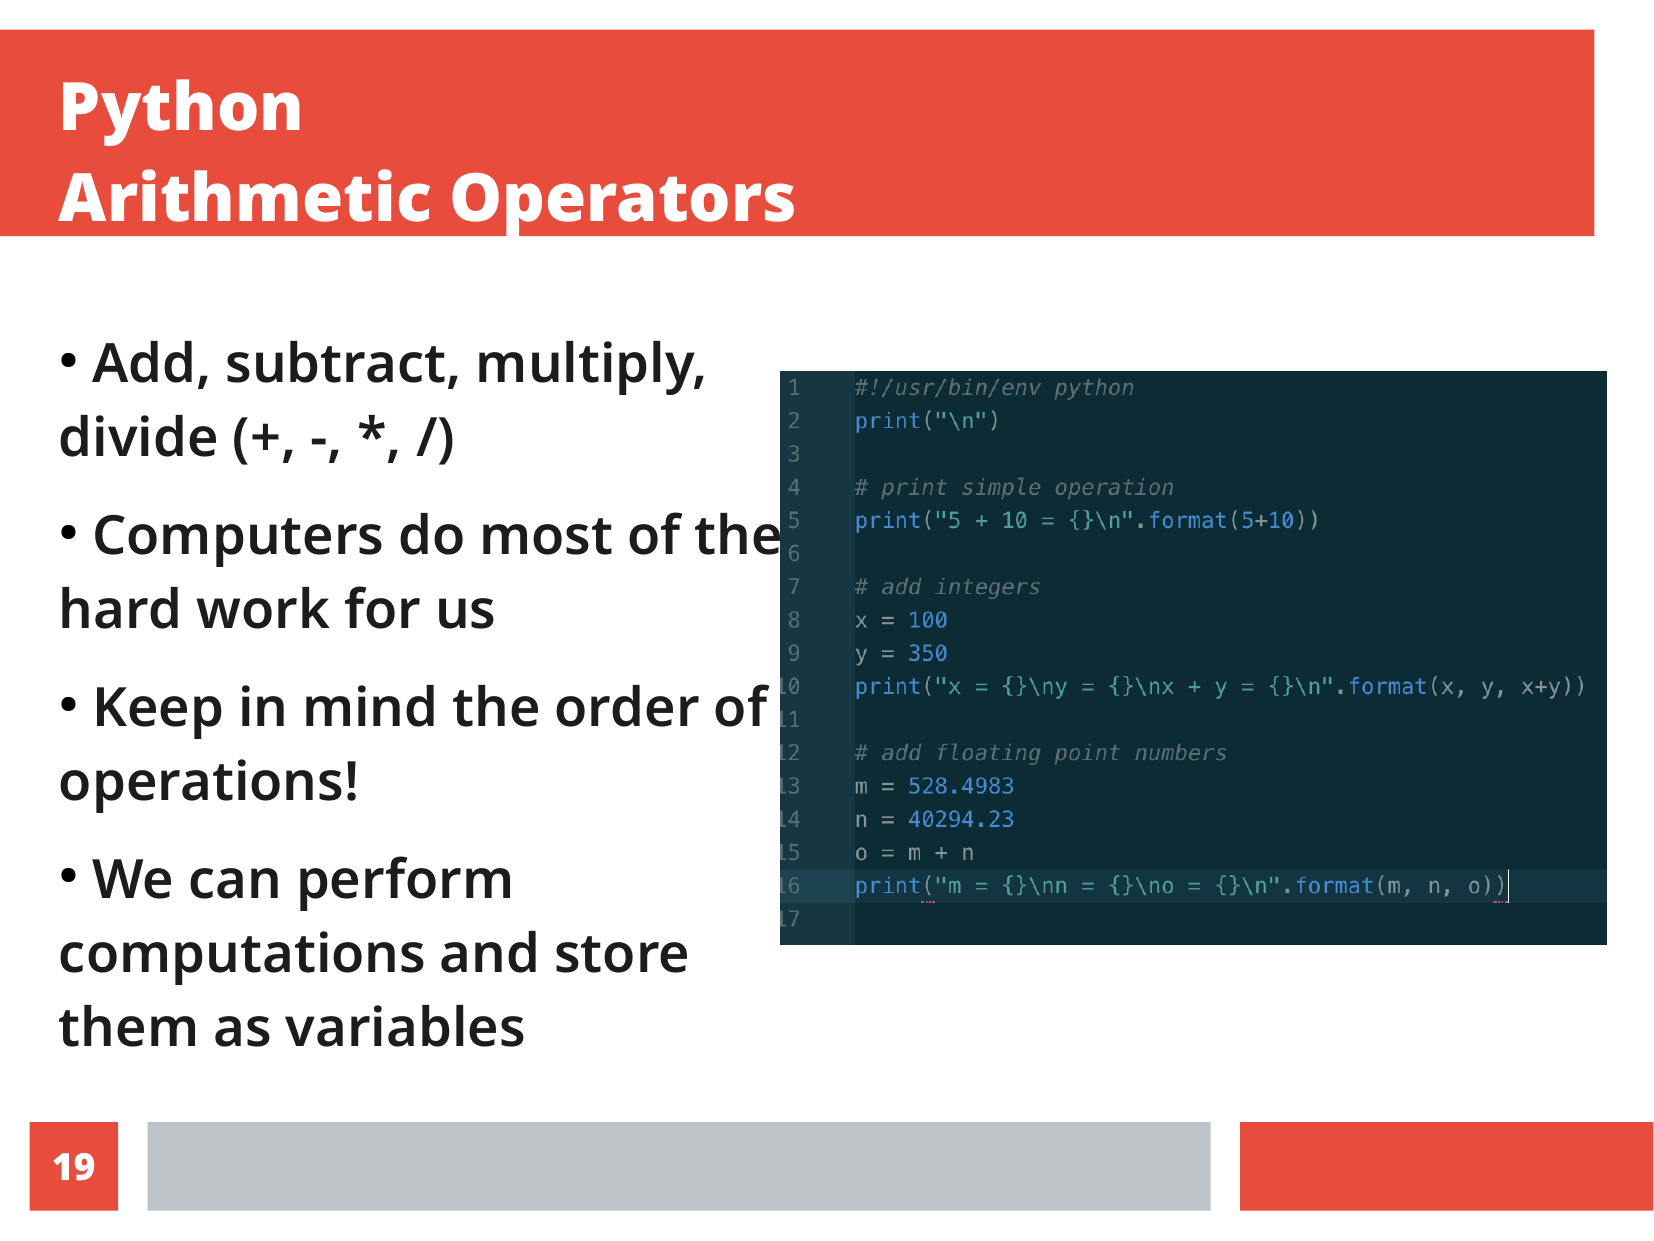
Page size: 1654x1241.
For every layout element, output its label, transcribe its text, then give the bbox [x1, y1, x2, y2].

list Add, subtract, multiply, divide (+, -, *, /) Computers do most of the hard work for us Keep in mind the order of operations! We can perform computations and store them as variables [59, 324, 794, 1093]
title Python Arithmetic Operators [59, 59, 1595, 207]
picture [780, 371, 1607, 946]
